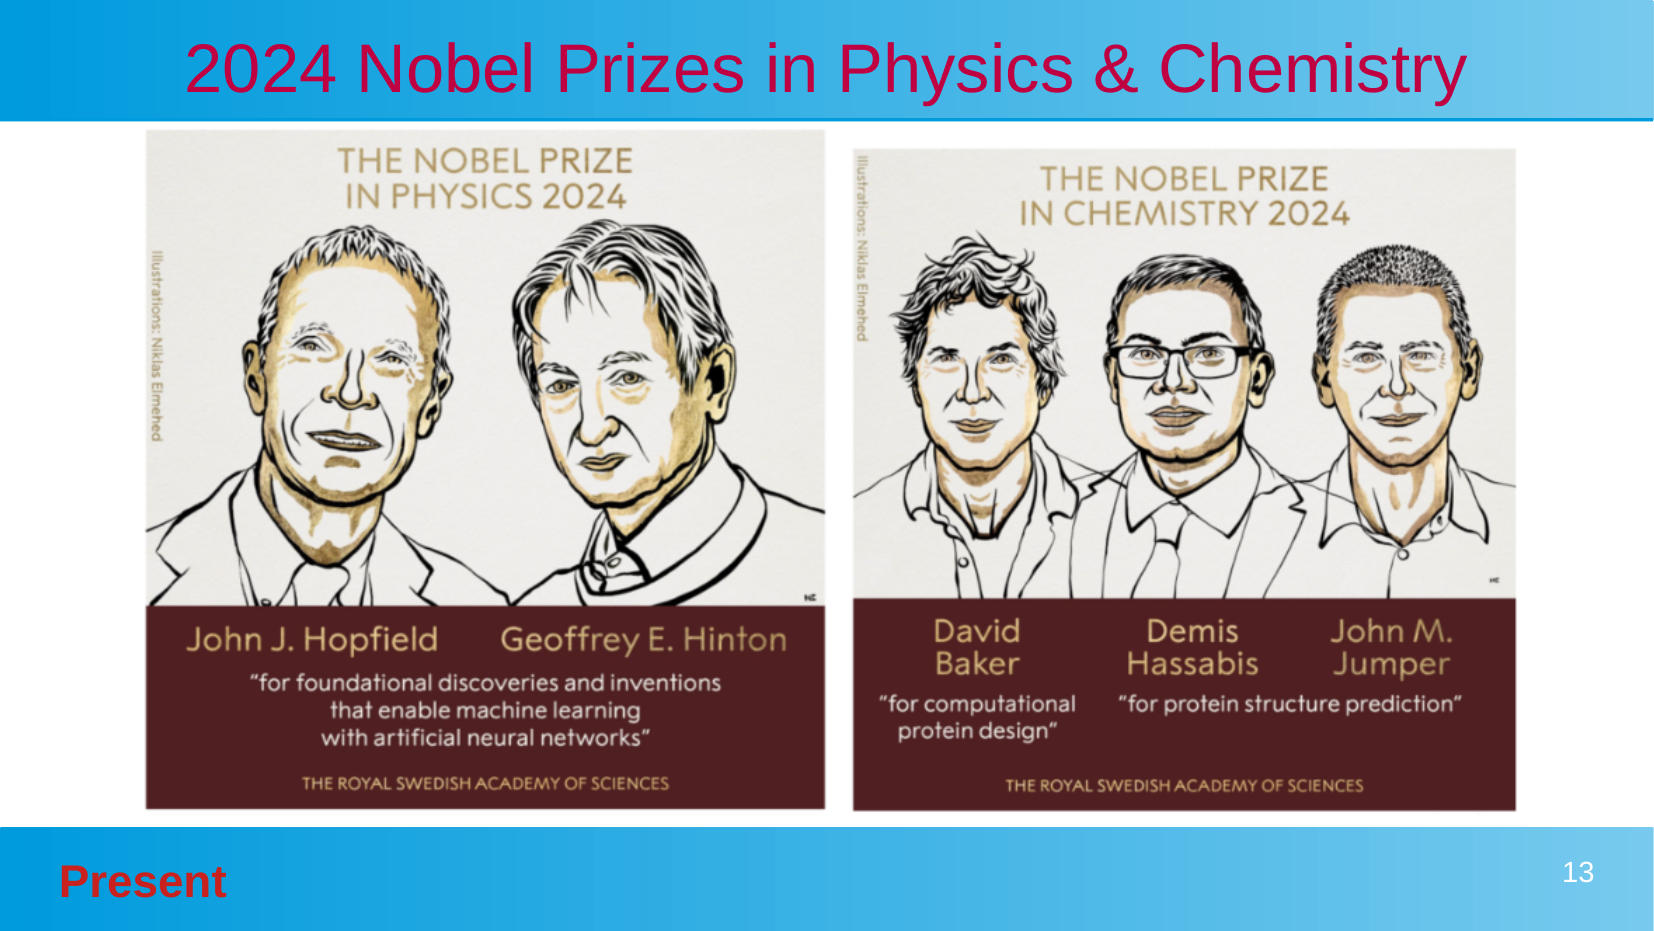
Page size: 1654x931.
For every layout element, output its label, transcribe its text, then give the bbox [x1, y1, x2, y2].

title 2024 Nobel Prizes in Physics & Chemistry [59, 29, 1595, 108]
picture [138, 124, 1524, 826]
